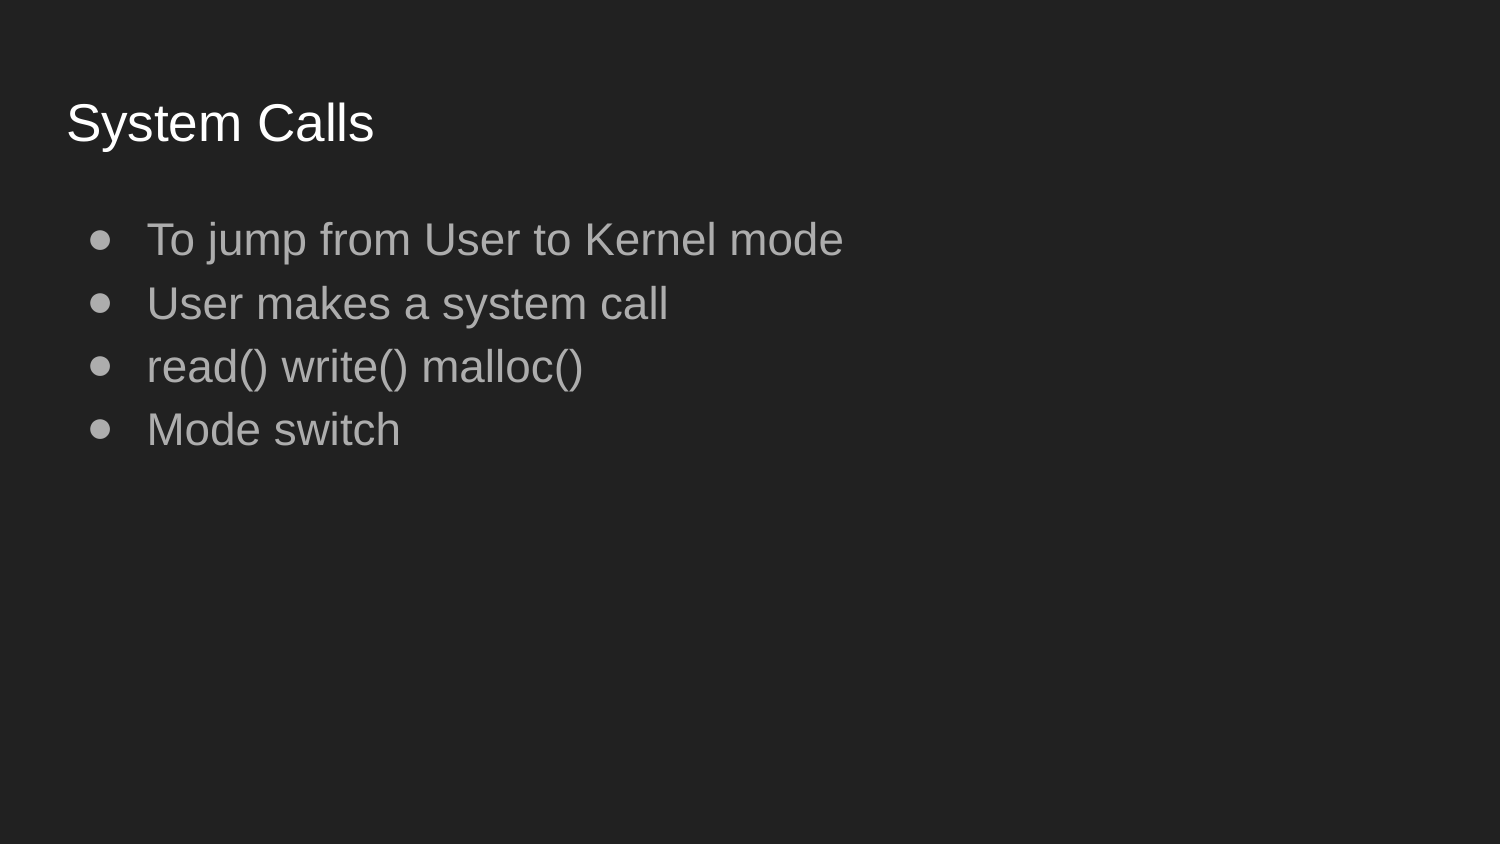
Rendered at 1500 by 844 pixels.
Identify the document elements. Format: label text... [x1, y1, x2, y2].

title System Calls [51, 72, 1449, 167]
list To jump from User to Kernel mode User makes a system call read() write() malloc() Mode switch [56, 186, 992, 570]
